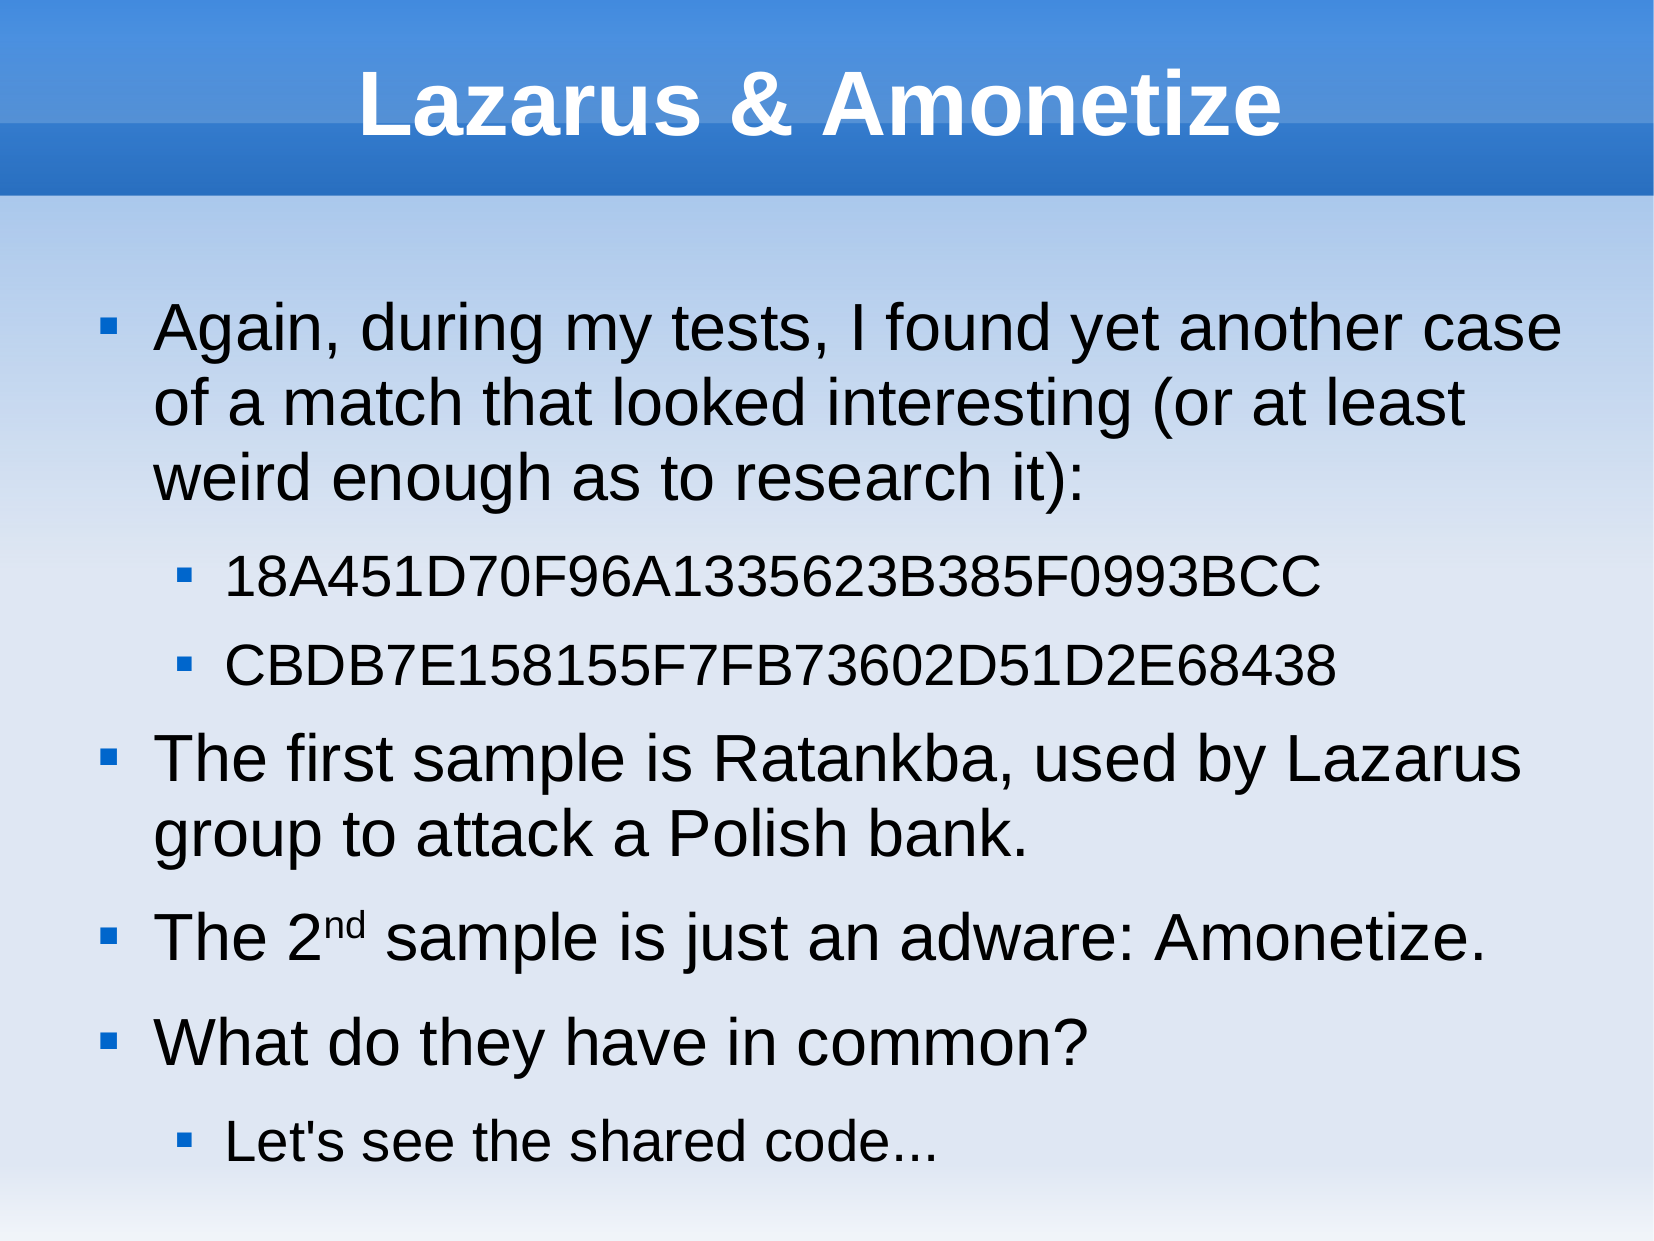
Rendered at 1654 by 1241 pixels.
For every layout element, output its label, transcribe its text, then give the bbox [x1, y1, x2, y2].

picture [0, 0, 1654, 1241]
list Again, during my tests, I found yet another case of a match that looked interesting (or at least weird enough as to research it): 18A451D70F96A1335623B385F0993BCC CBDB7E158155F7FB73602D51D2E68438 The first sample is Ratankba, used by Lazarus group to attack a Polish bank. The 2nd sample is just an adware: Amonetize. What do they have in common? Let's see the shared code... [82, 290, 1571, 1178]
title Lazarus & Amonetize [76, 0, 1565, 208]
